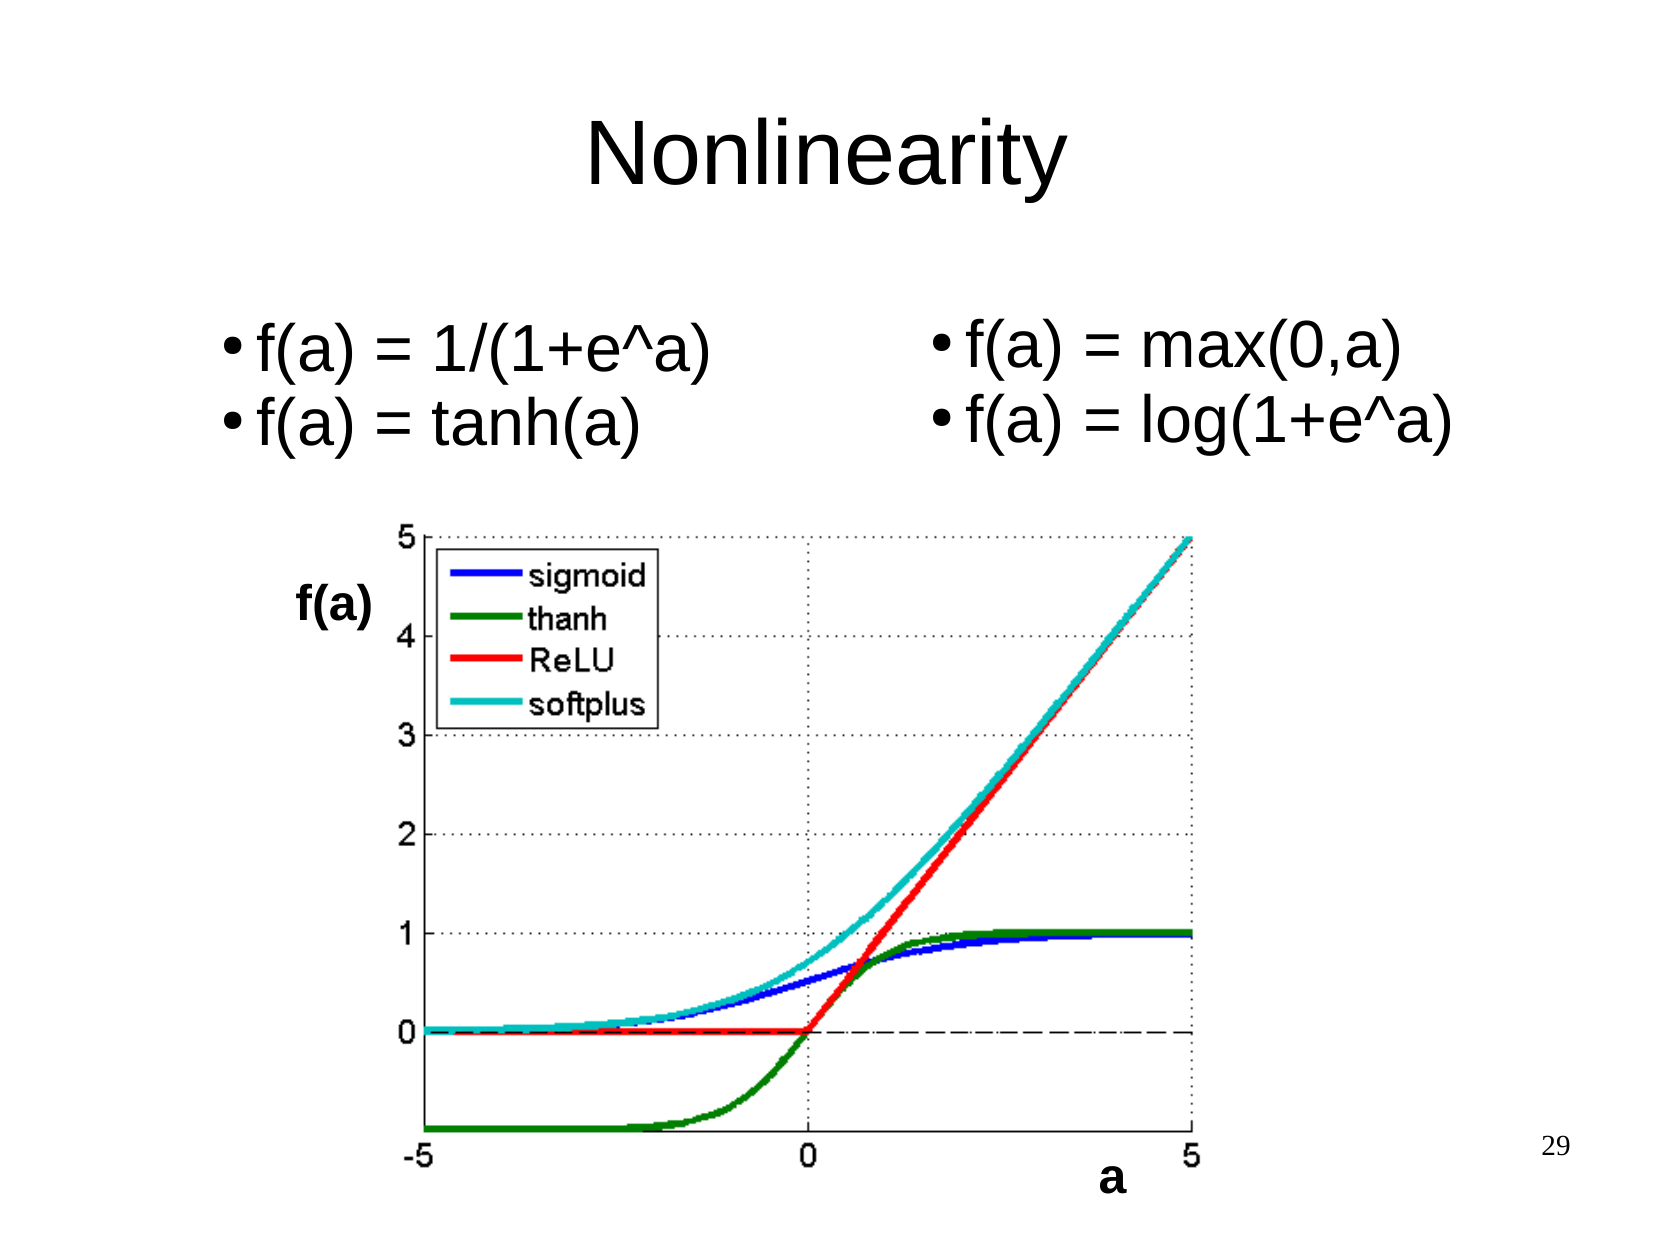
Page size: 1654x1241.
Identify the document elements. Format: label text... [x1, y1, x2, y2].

picture [295, 481, 1285, 1211]
text_box a [1083, 1140, 1142, 1212]
text_box f(a) [280, 567, 389, 639]
text_box f(a) = 1/(1+e^a) f(a) = tanh(a) [220, 310, 1058, 535]
title Nonlinearity [82, 49, 1571, 257]
text_box f(a) = max(0,a) f(a) = log(1+e^a) [915, 300, 1583, 465]
